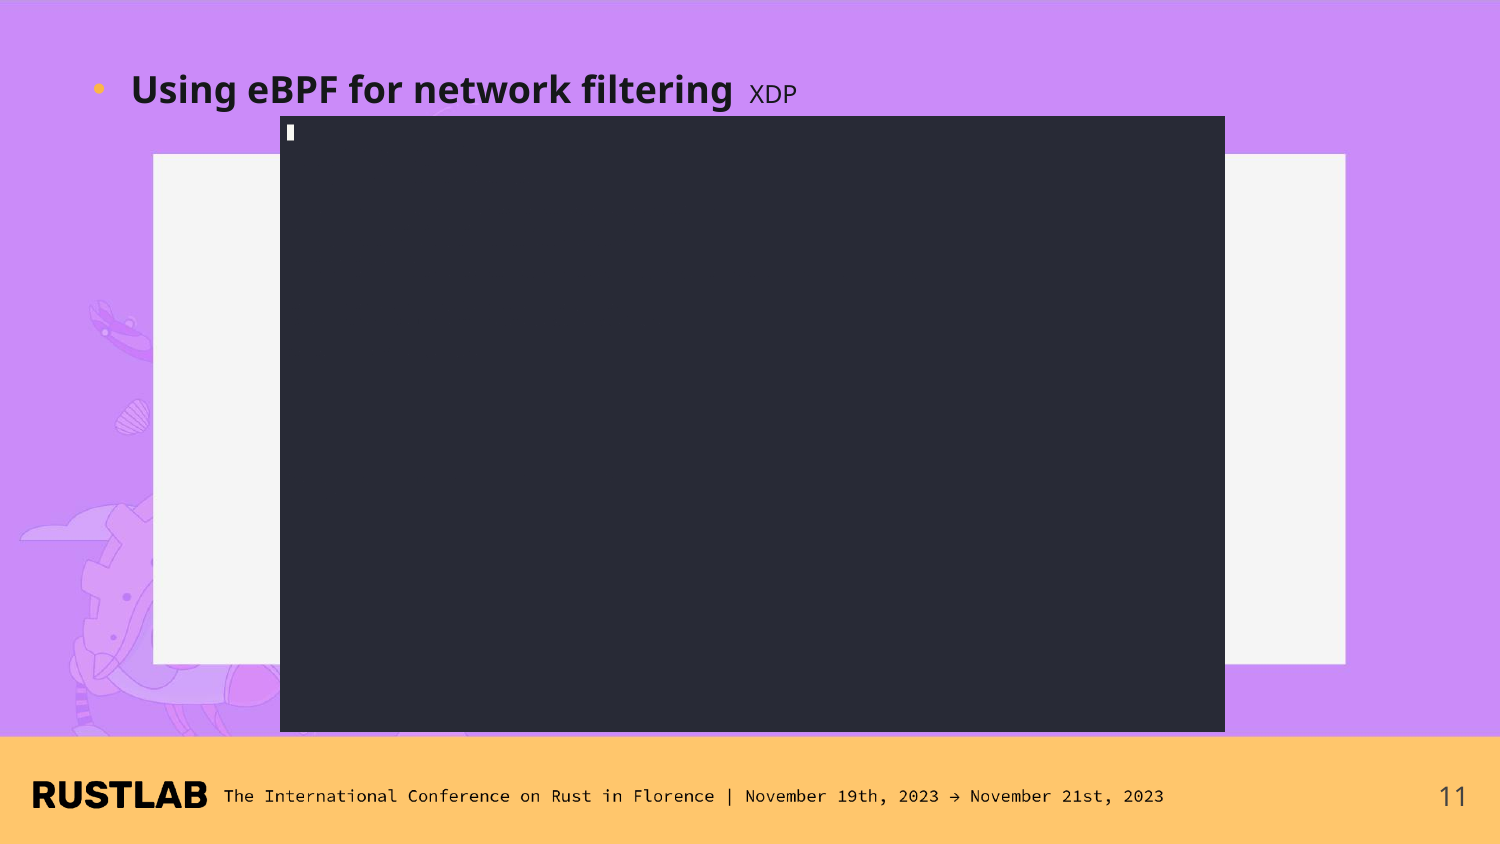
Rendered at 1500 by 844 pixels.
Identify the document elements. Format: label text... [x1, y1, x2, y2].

title Using eBPF for network filtering XDP [92, 65, 1408, 107]
picture [0, 0, 1500, 844]
